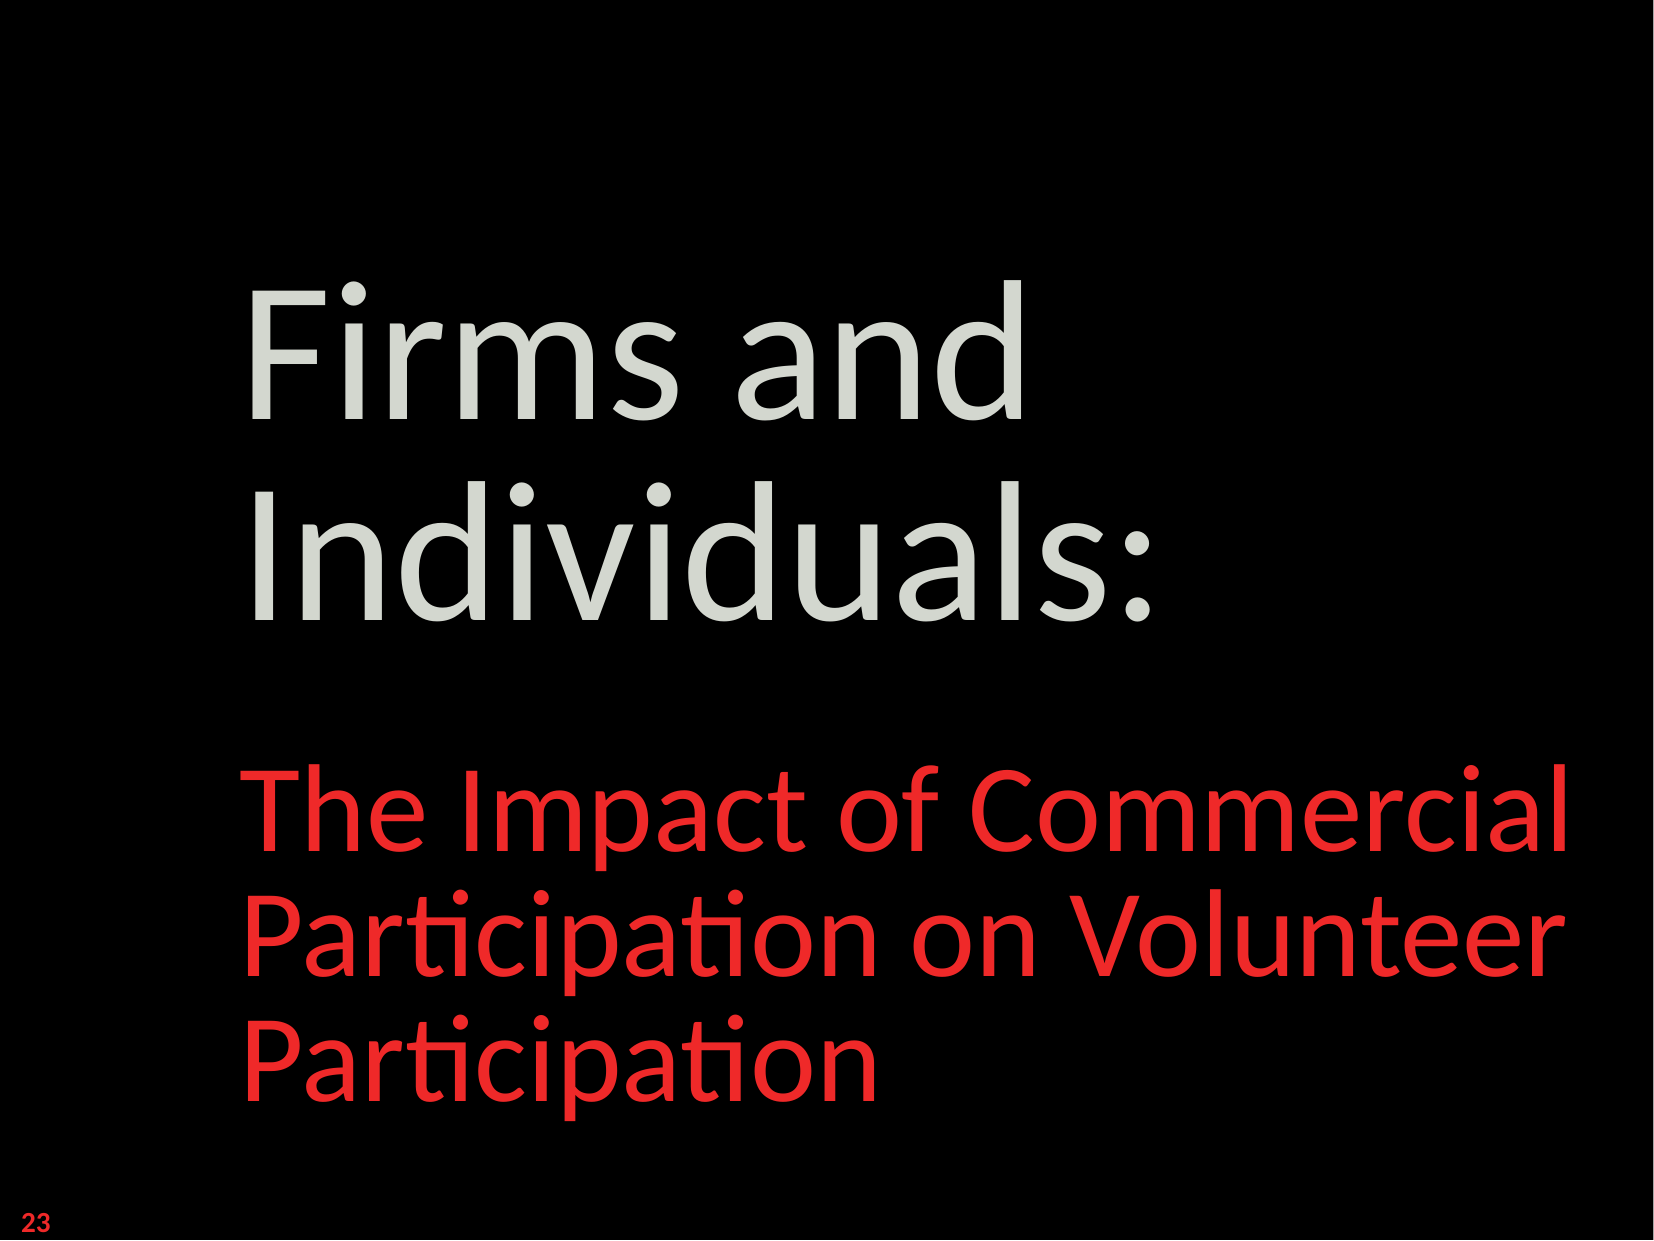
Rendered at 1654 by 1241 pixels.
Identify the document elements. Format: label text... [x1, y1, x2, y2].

text_box Firms and Individuals: [225, 262, 1501, 750]
text_box The Impact of Commercial Participation on Volunteer Participation [225, 750, 1613, 1223]
